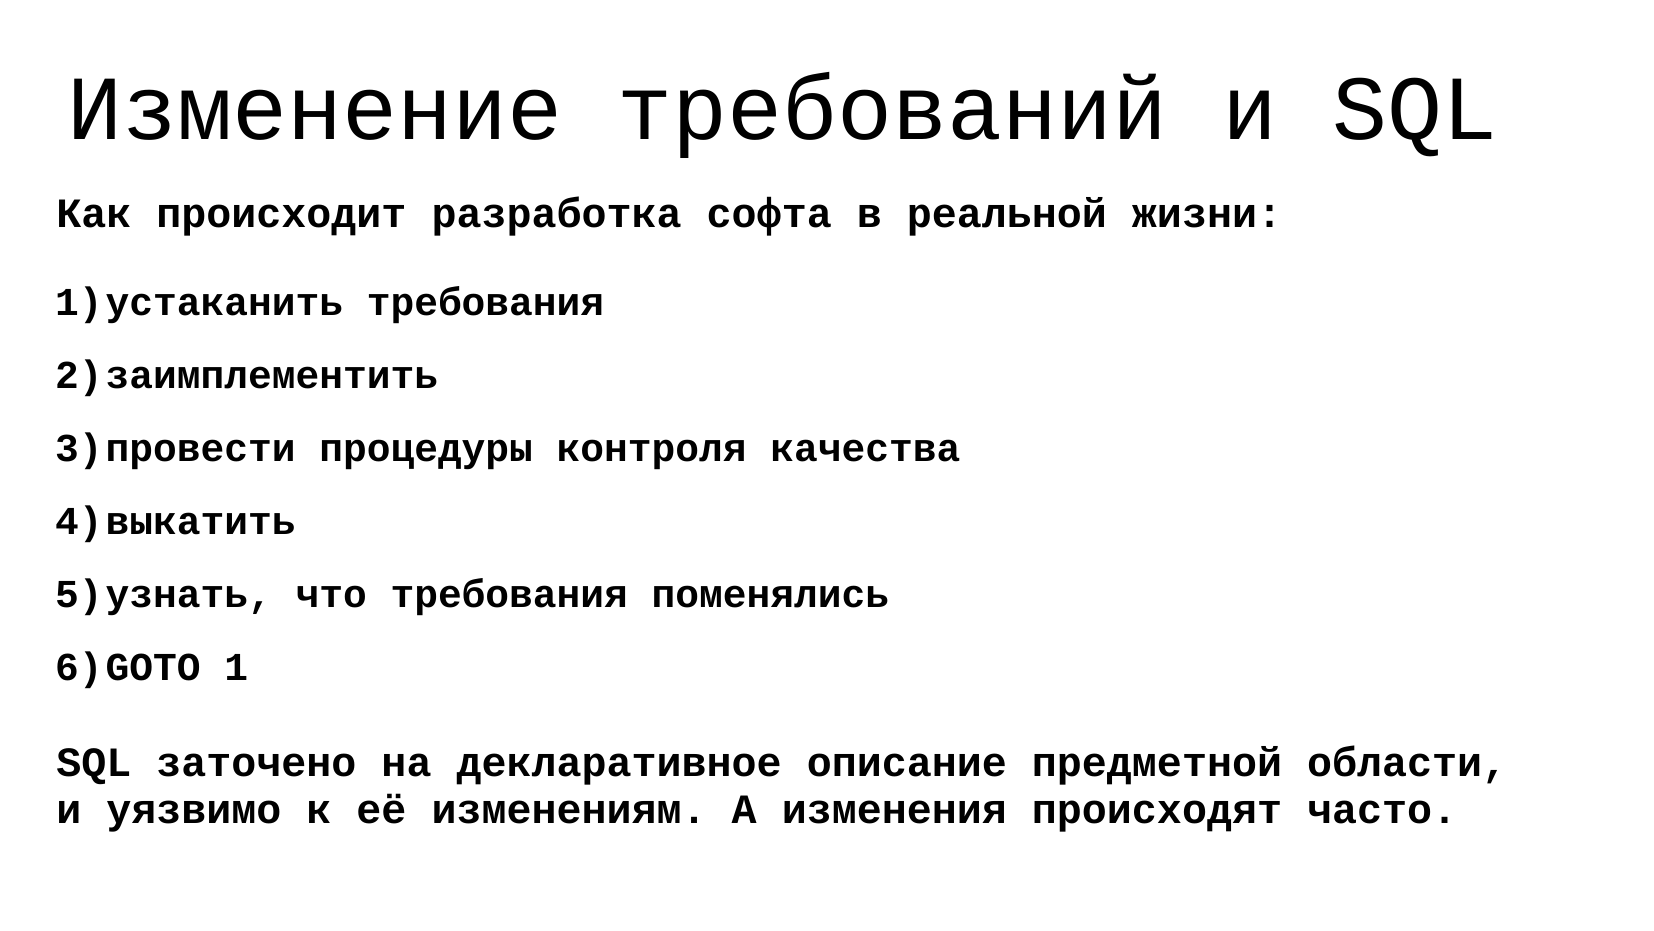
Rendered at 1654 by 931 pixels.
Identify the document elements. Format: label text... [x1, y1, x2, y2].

title Изменение требований и SQL [38, 37, 1527, 193]
title Как происходит разработка софта в реальной жизни: [56, 138, 1545, 294]
title SQL заточено на декларативное описание предметной области, и уязвимо к её изменениям. А изменения происходят часто. [56, 711, 1545, 867]
list устаканить требования заимплементить провести процедуры контроля качества выкатить узнать, что требования поменялись GOTO 1 [38, 282, 1527, 693]
